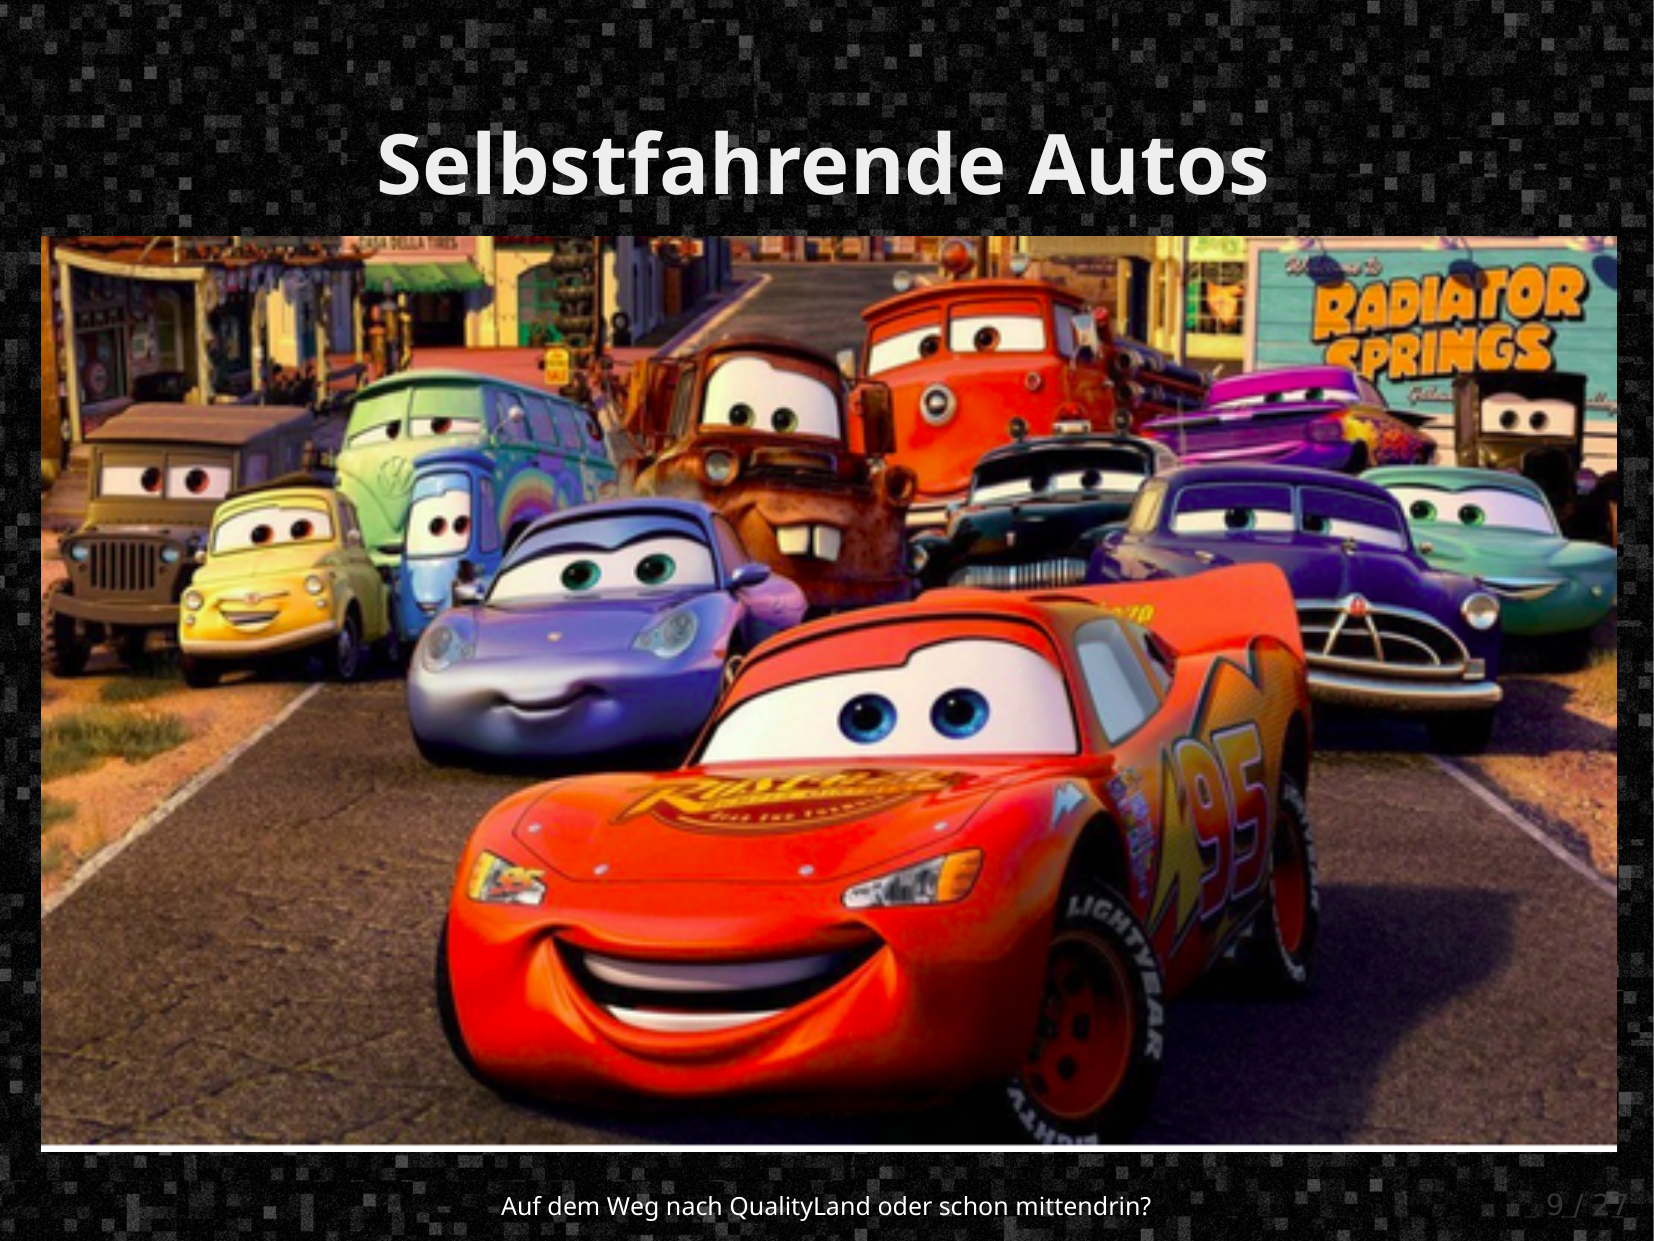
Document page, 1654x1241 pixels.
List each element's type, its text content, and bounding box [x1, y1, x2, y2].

picture [0, 0, 1654, 1241]
title Selbstfahrende Autos [129, 107, 1518, 218]
